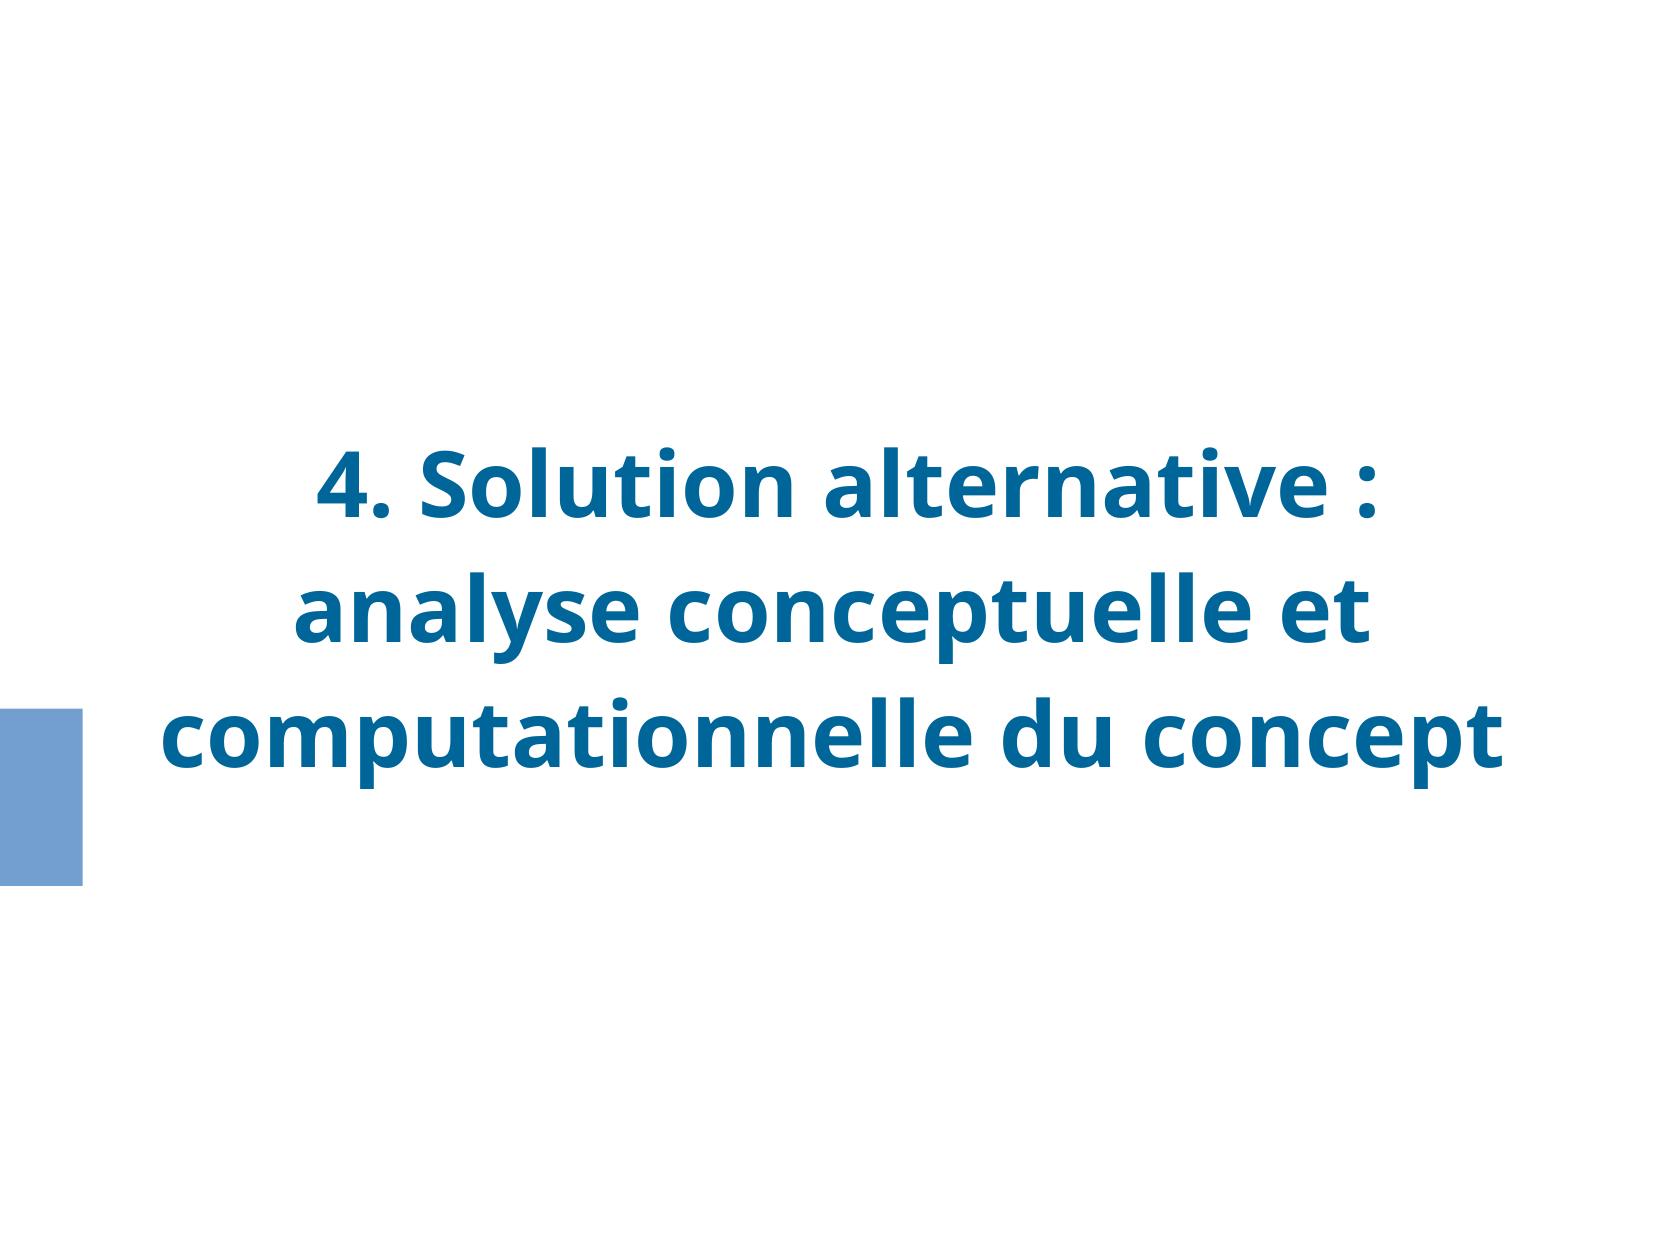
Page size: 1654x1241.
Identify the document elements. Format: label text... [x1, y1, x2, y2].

subtitle 4. Solution alternative : analyse conceptuelle et computationnelle du concept [129, 59, 1536, 1155]
